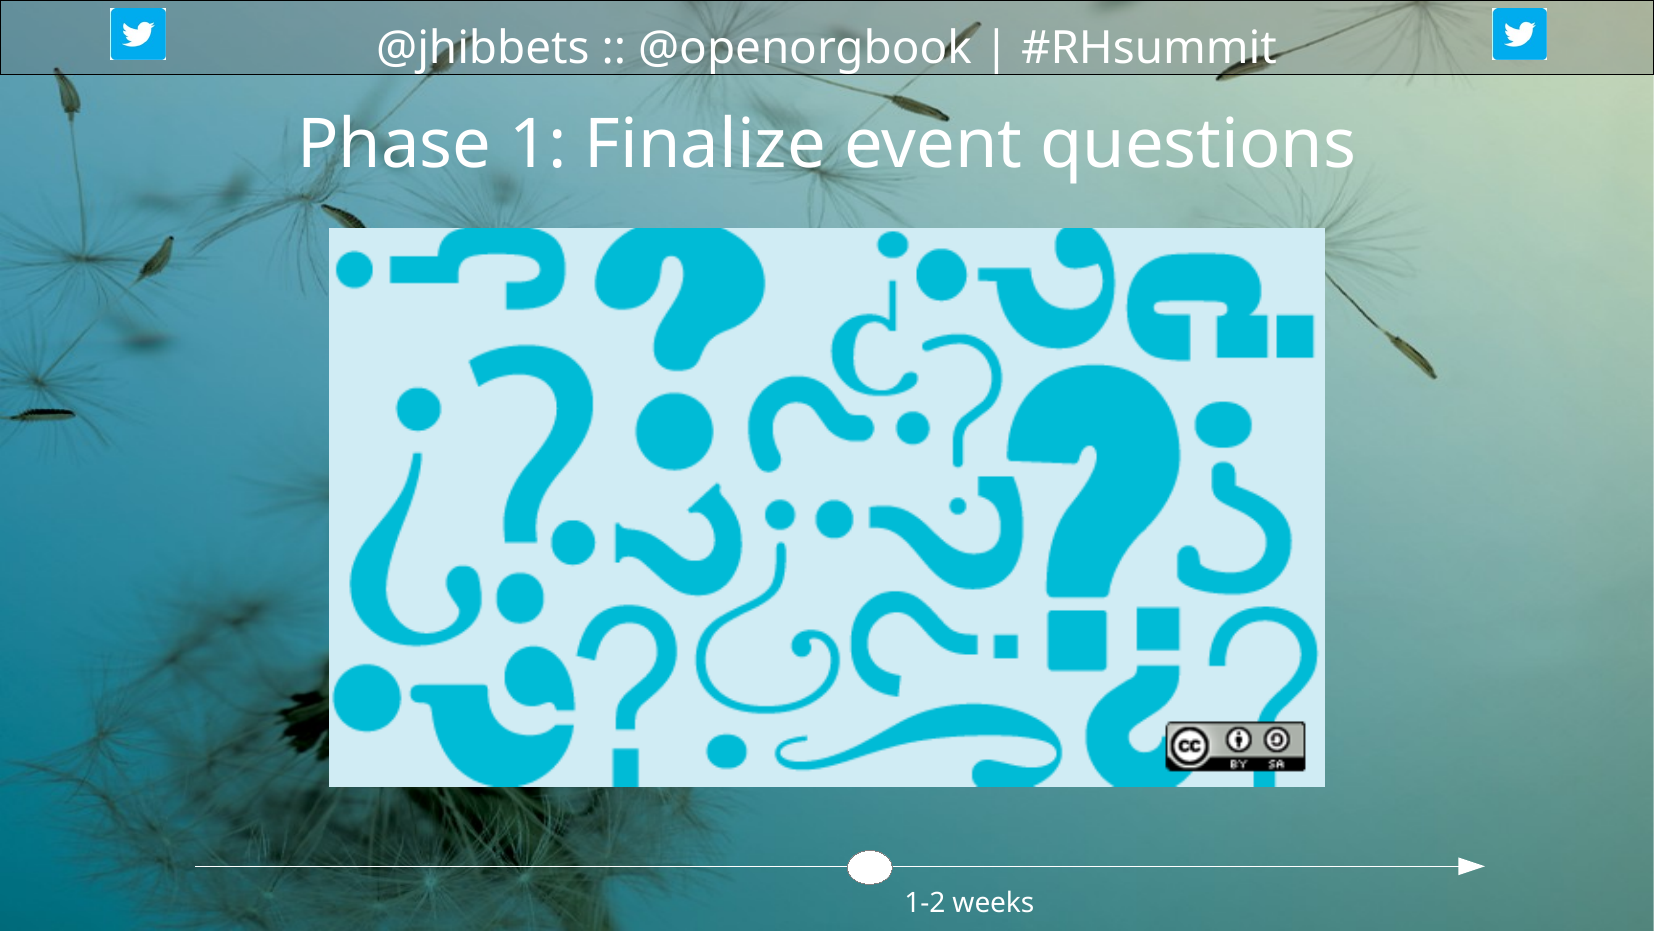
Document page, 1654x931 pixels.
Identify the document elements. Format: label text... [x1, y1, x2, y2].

picture [1506, 22, 1535, 46]
title Phase 1: Finalize event questions [82, 63, 1571, 219]
text_box [847, 850, 893, 885]
text_box 1-2 weeks [889, 879, 1088, 923]
picture [0, 75, 1654, 931]
picture [124, 22, 154, 46]
